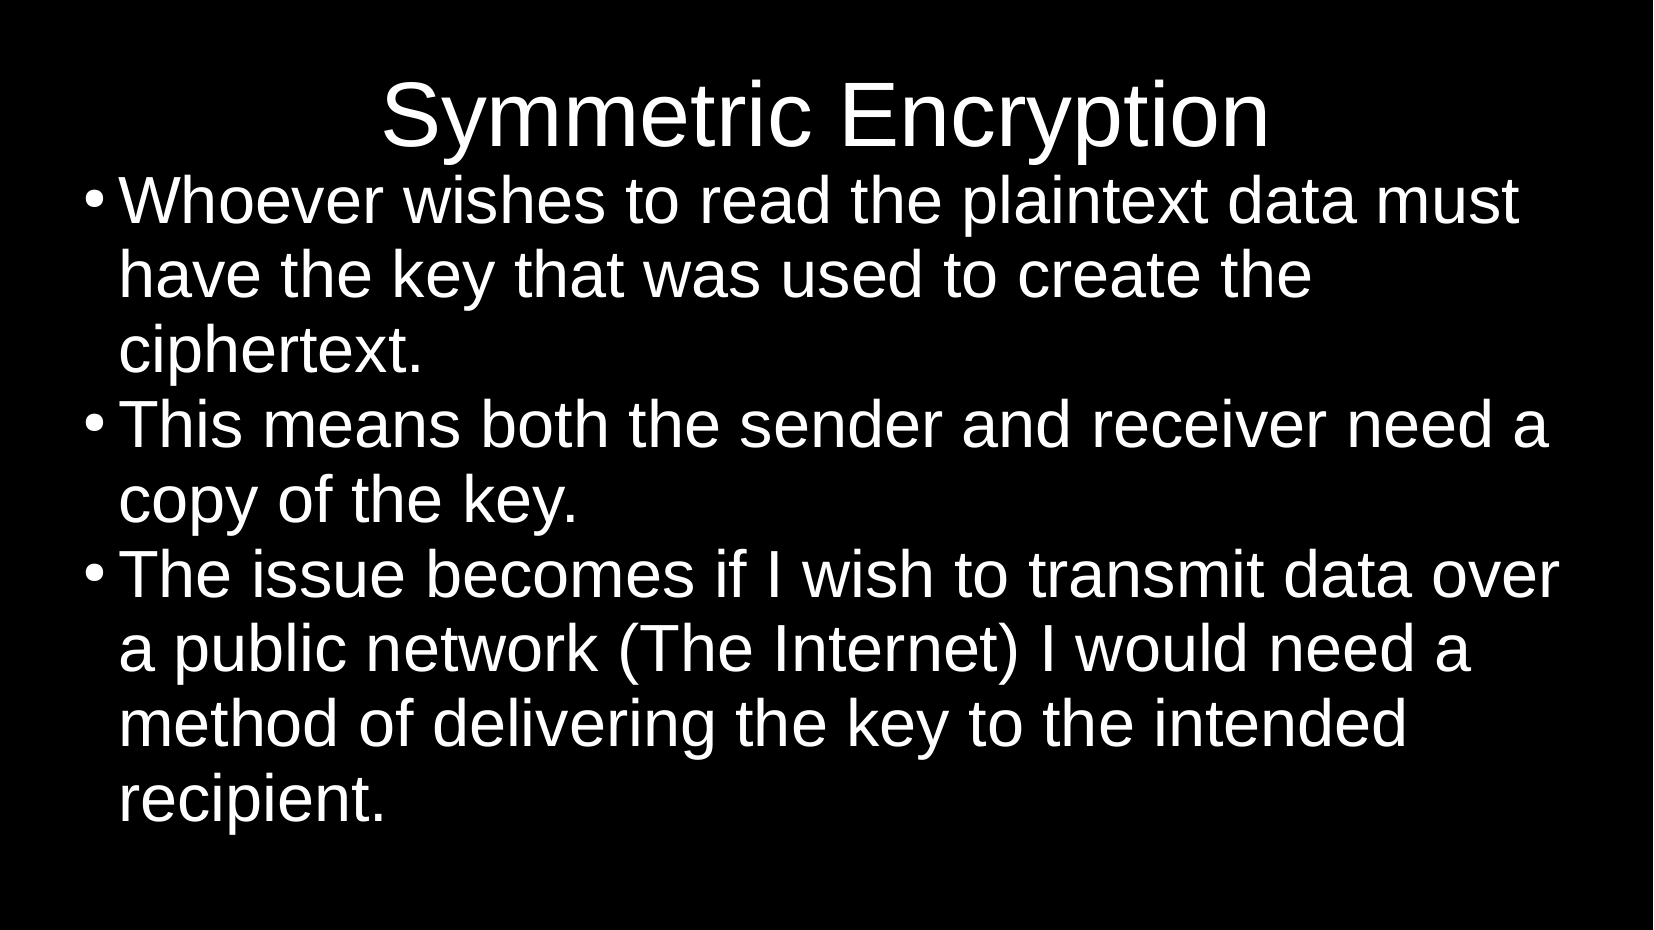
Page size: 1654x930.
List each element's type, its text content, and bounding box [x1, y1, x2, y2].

subtitle Whoever wishes to read the plaintext data must have the key that was used to create the ciphertext. This means both the sender and receiver need a copy of the key. The issue becomes if I wish to transmit data over a public network (The Internet) I would need a method of delivering the key to the intended recipient. [82, 165, 1571, 834]
title Symmetric Encryption [82, 37, 1571, 165]
